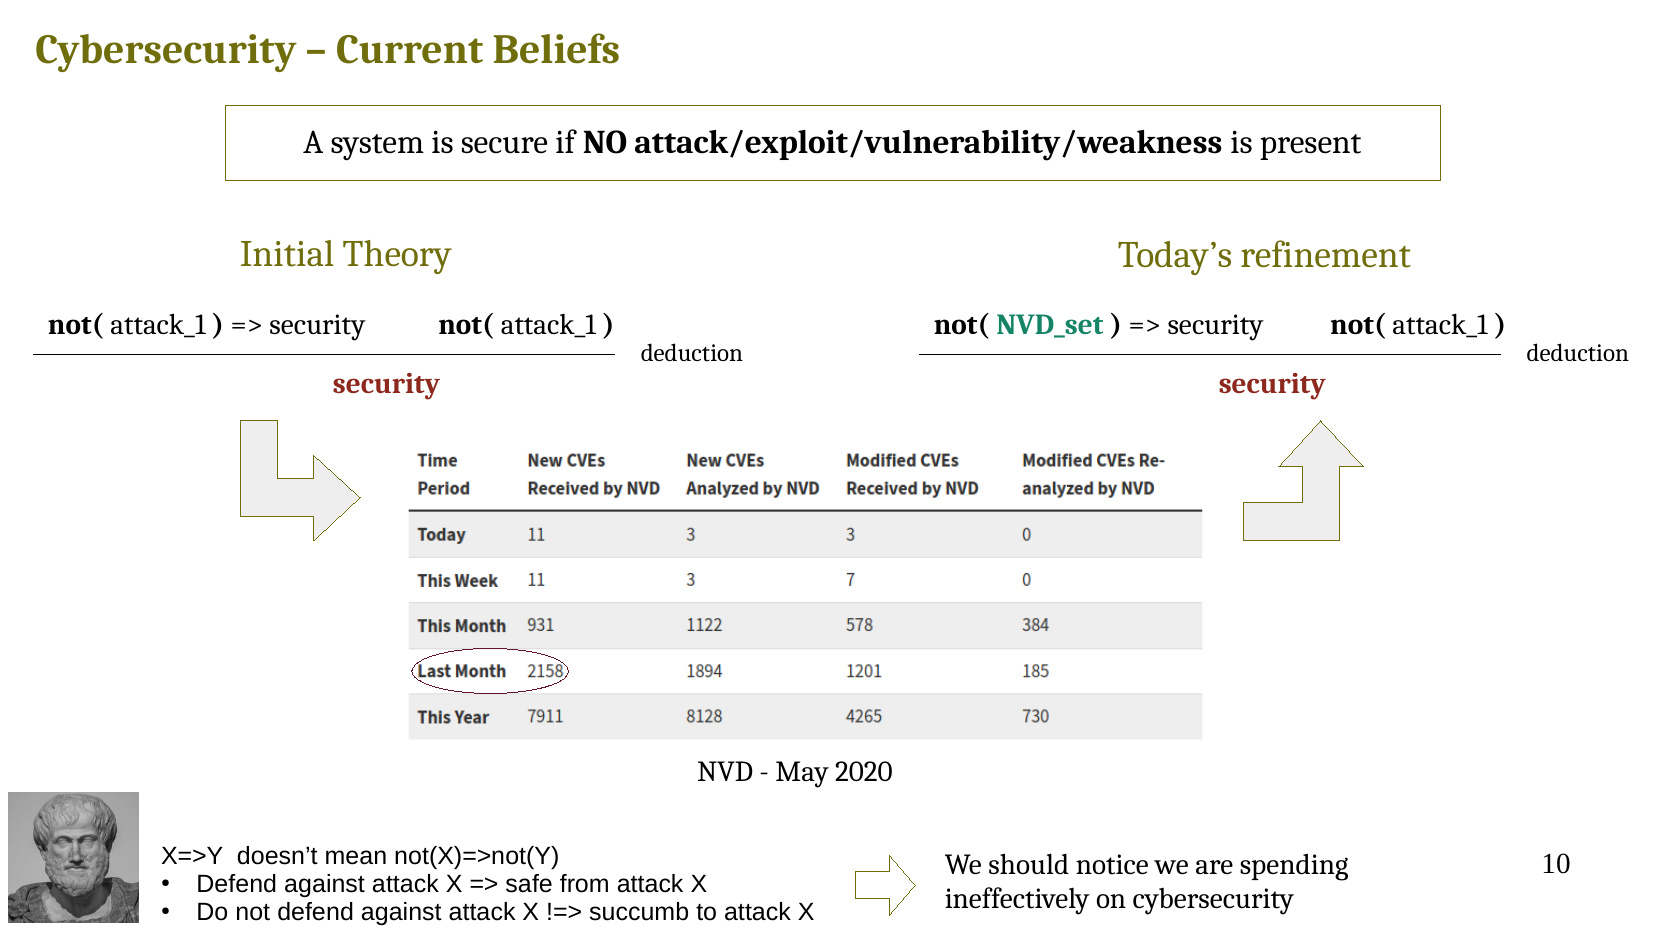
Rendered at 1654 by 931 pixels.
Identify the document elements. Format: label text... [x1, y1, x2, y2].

text_box not( attack_1 ) => security [33, 300, 406, 350]
text_box not( attack_1 ) [423, 300, 655, 384]
text_box security [1204, 359, 1367, 409]
text_box X=>Y doesn’t mean not(X)=>not(Y) Defend against attack X => safe from attack X Do not defend against attack X !=> succumb to attack X [146, 834, 832, 931]
text_box [1243, 420, 1364, 541]
picture [398, 444, 1213, 746]
picture [8, 792, 139, 923]
text_box A system is secure if NO attack/exploit/vulnerability/weakness is present [225, 105, 1441, 181]
text_box Initial Theory [225, 225, 475, 285]
text_box not( attack_1 ) [1315, 300, 1546, 384]
text_box [240, 420, 361, 541]
text_box We should notice we are spending ineffectively on cybersecurity [930, 840, 1411, 925]
text_box deduction [655, 331, 766, 376]
text_box Cybersecurity – Current Beliefs [20, 18, 691, 91]
text_box deduction [1546, 331, 1654, 376]
text_box security [318, 359, 481, 409]
text_box Today’s refinement [1103, 226, 1441, 286]
text_box NVD - May 2020 [645, 747, 946, 808]
text_box not( NVD_set ) => security [919, 300, 1291, 384]
